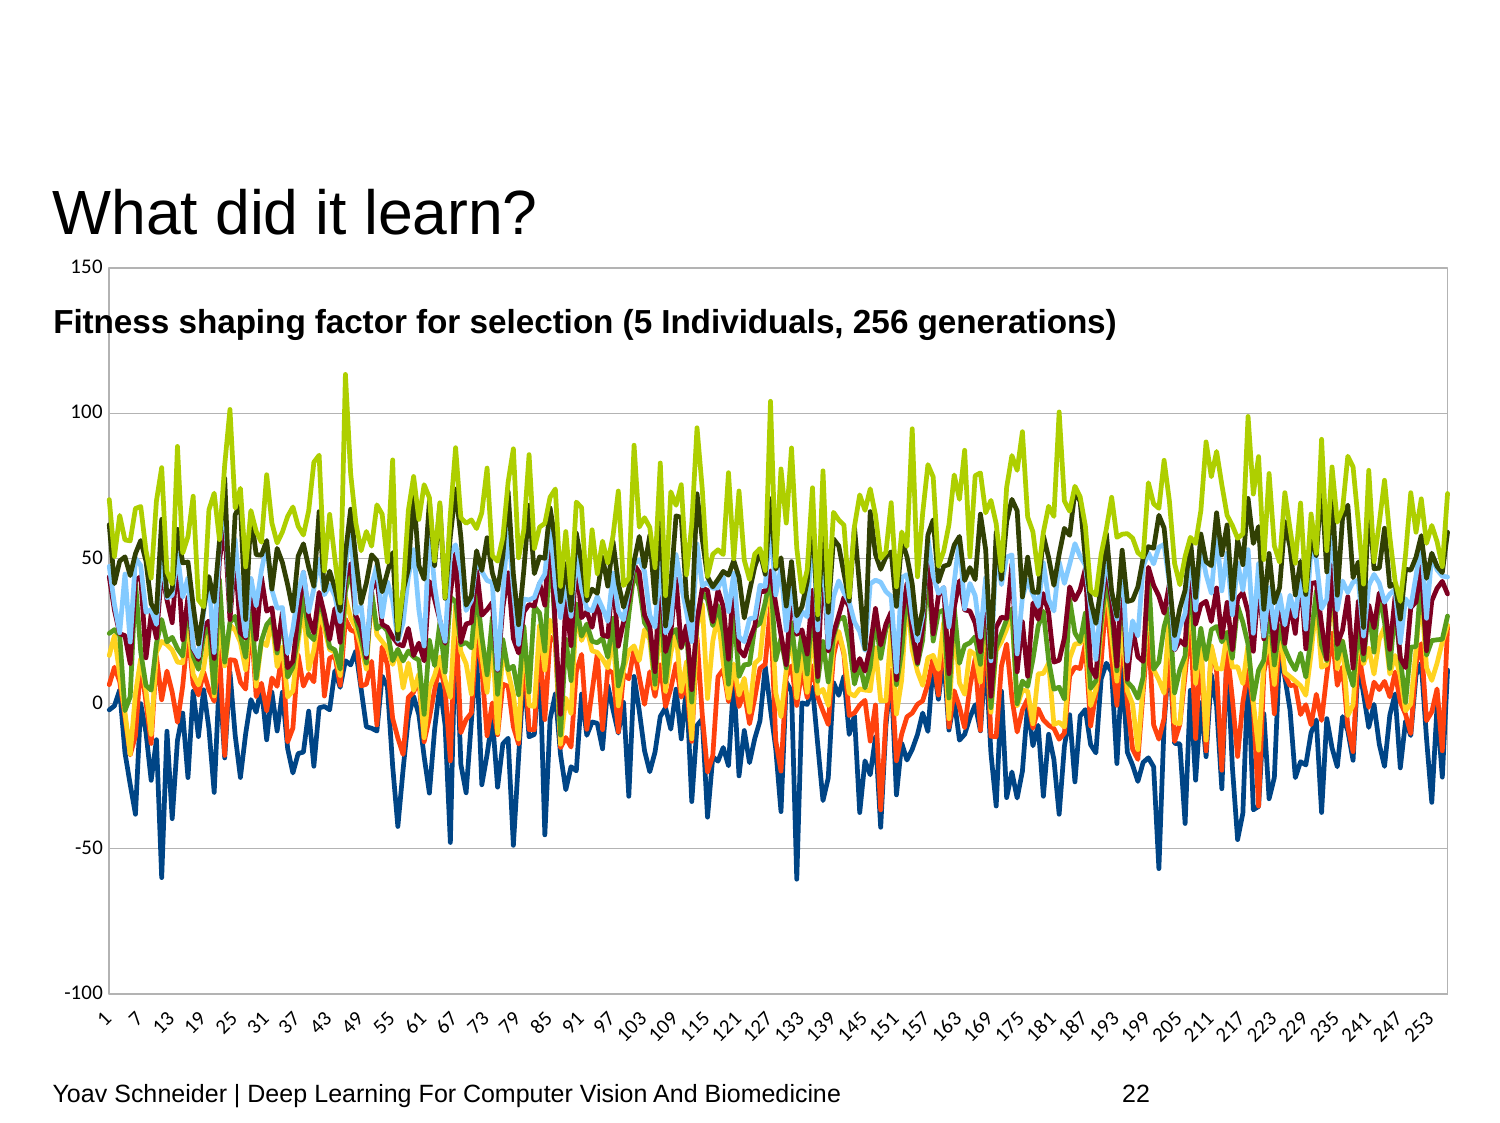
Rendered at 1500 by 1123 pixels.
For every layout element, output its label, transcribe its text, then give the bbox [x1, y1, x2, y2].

text_box [1122, 1063, 1459, 1123]
title What did it learn? [52, 171, 1453, 241]
chart [35, 241, 1477, 1063]
text_box Yoav Schneider | Deep Learning For Computer Vision And Biomedicine [52, 1063, 1116, 1123]
list Fitness shaping factor for selection (5 Individuals, 256 generations) [53, 294, 1359, 1028]
